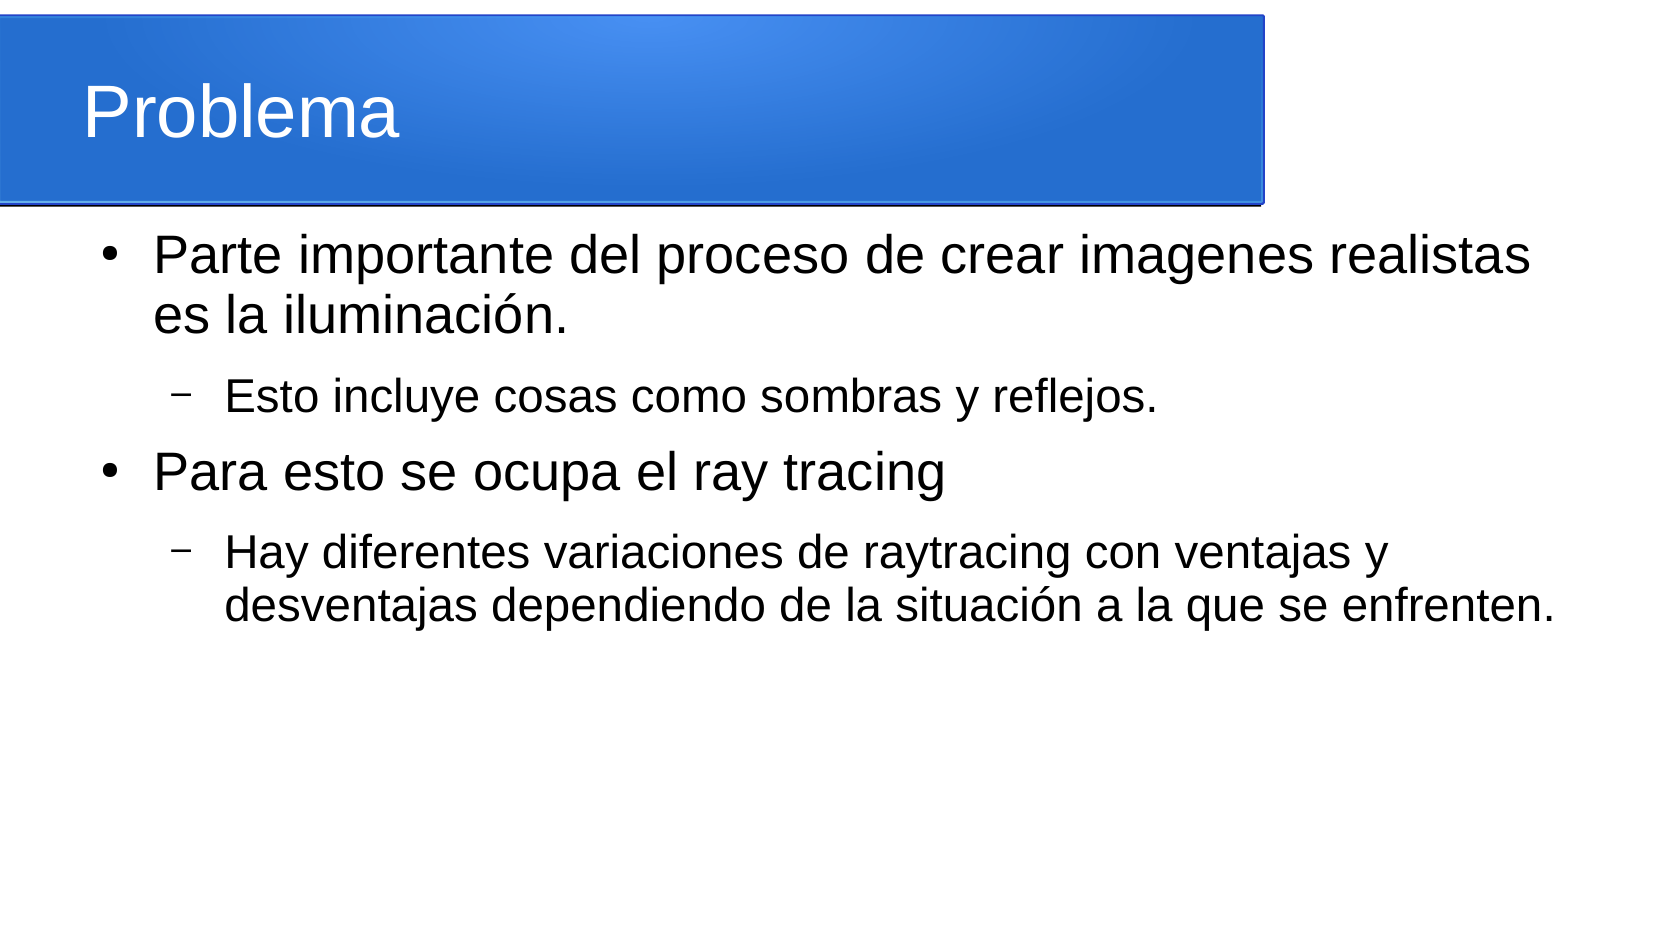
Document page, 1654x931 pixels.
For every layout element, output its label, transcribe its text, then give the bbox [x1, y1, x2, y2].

title Problema [82, 35, 1235, 189]
list Parte importante del proceso de crear imagenes realistas es la iluminación. Esto incluye cosas como sombras y reflejos. Para esto se ocupa el ray tracing Hay diferentes variaciones de raytracing con ventajas y desventajas dependiendo de la situación a la que se enfrenten. [82, 224, 1571, 764]
